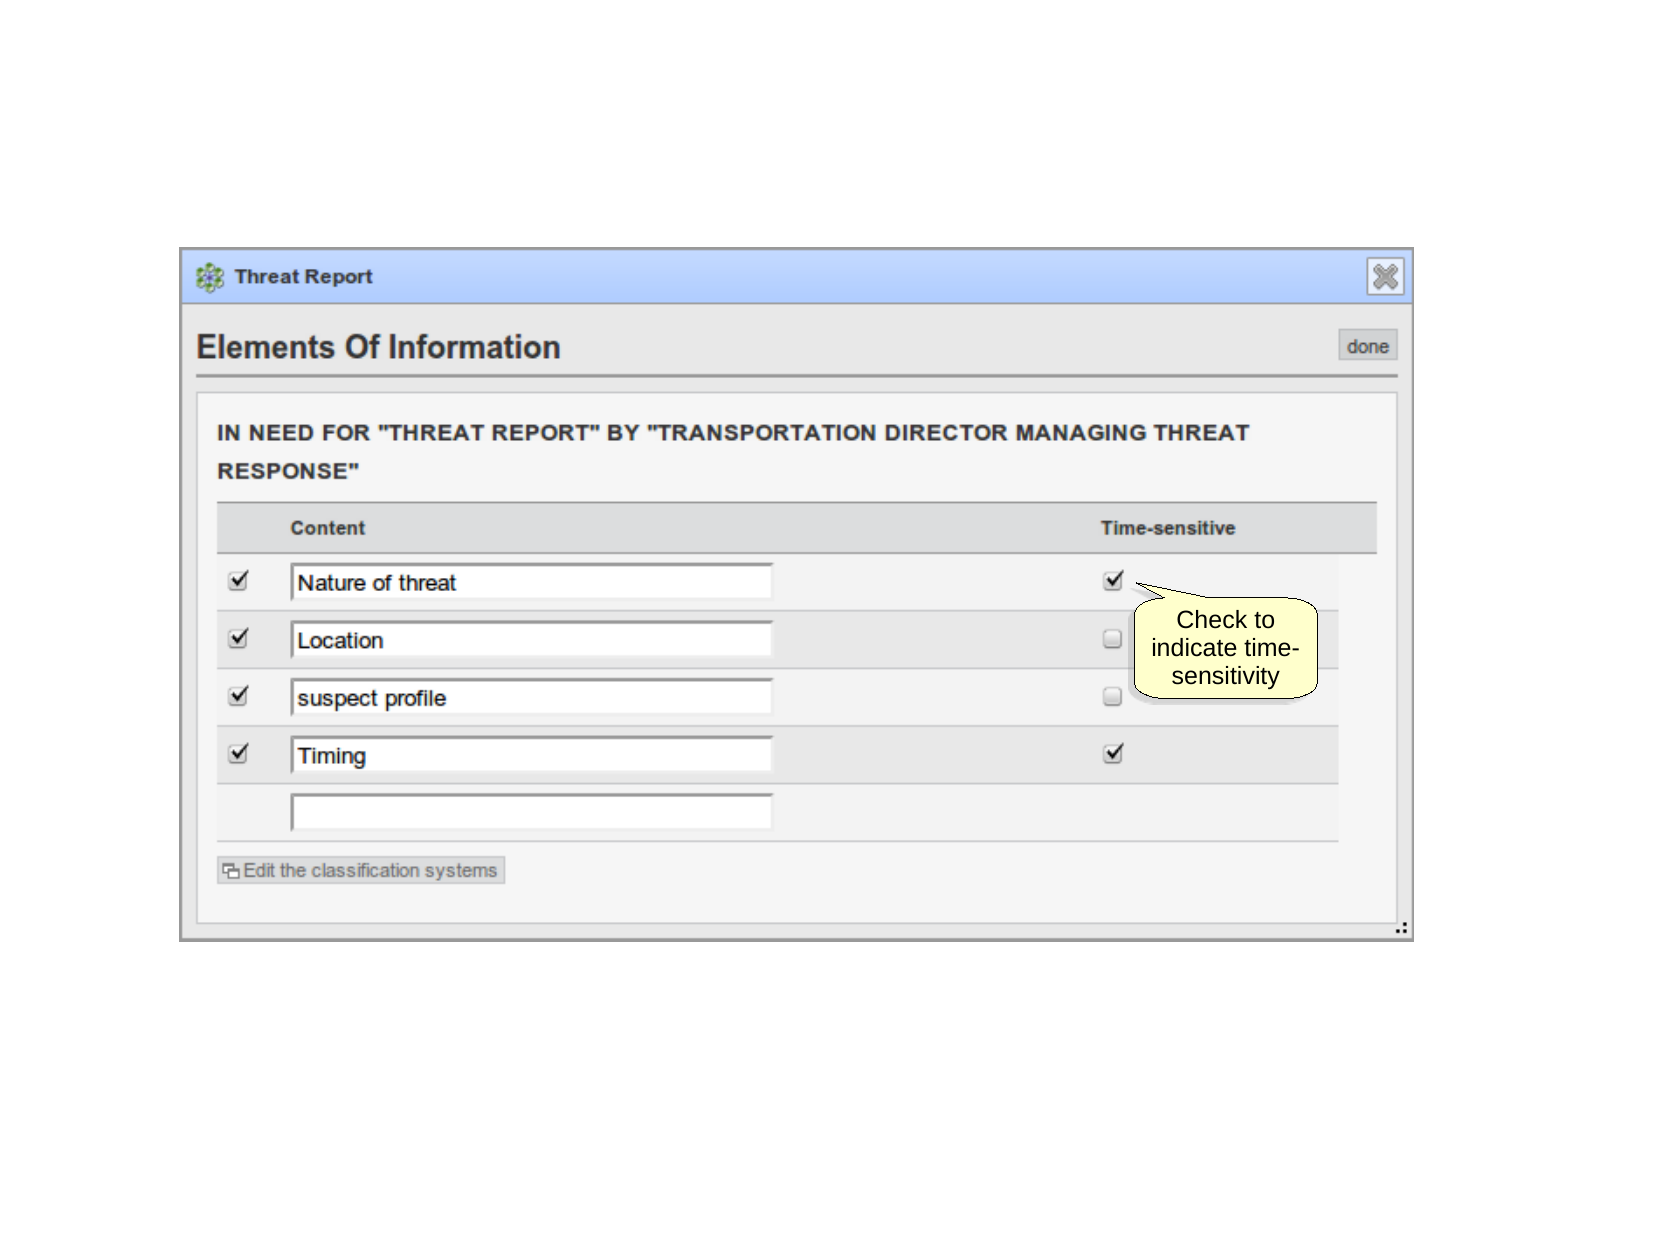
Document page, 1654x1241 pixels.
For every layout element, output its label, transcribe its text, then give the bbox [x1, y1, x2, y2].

picture [179, 247, 1414, 942]
text_box Check to indicate time-sensitivity [1134, 582, 1318, 699]
